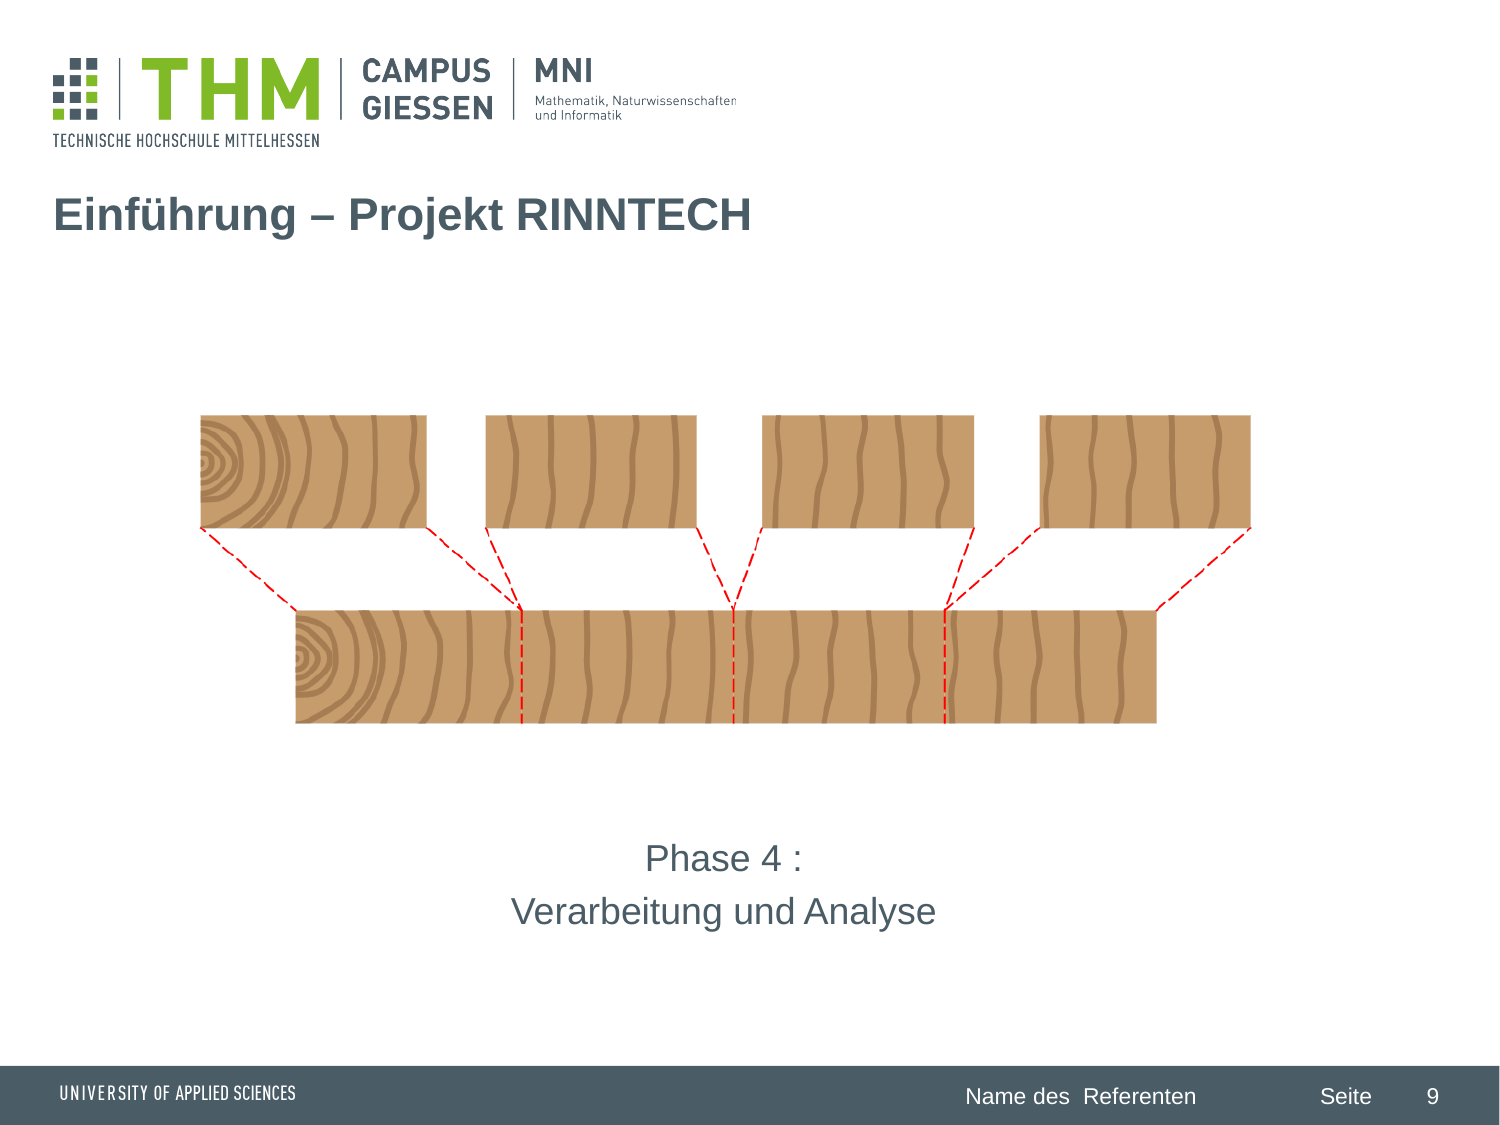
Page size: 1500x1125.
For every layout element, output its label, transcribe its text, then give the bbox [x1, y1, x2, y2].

list Phase 4 : Verarbeitung und Analyse [501, 826, 961, 916]
picture [53, 58, 736, 147]
picture [59, 1082, 296, 1104]
slide_number <number> [1376, 1073, 1455, 1118]
title Einführung – Projekt RINNTECH [53, 177, 1435, 272]
picture [176, 383, 1270, 748]
